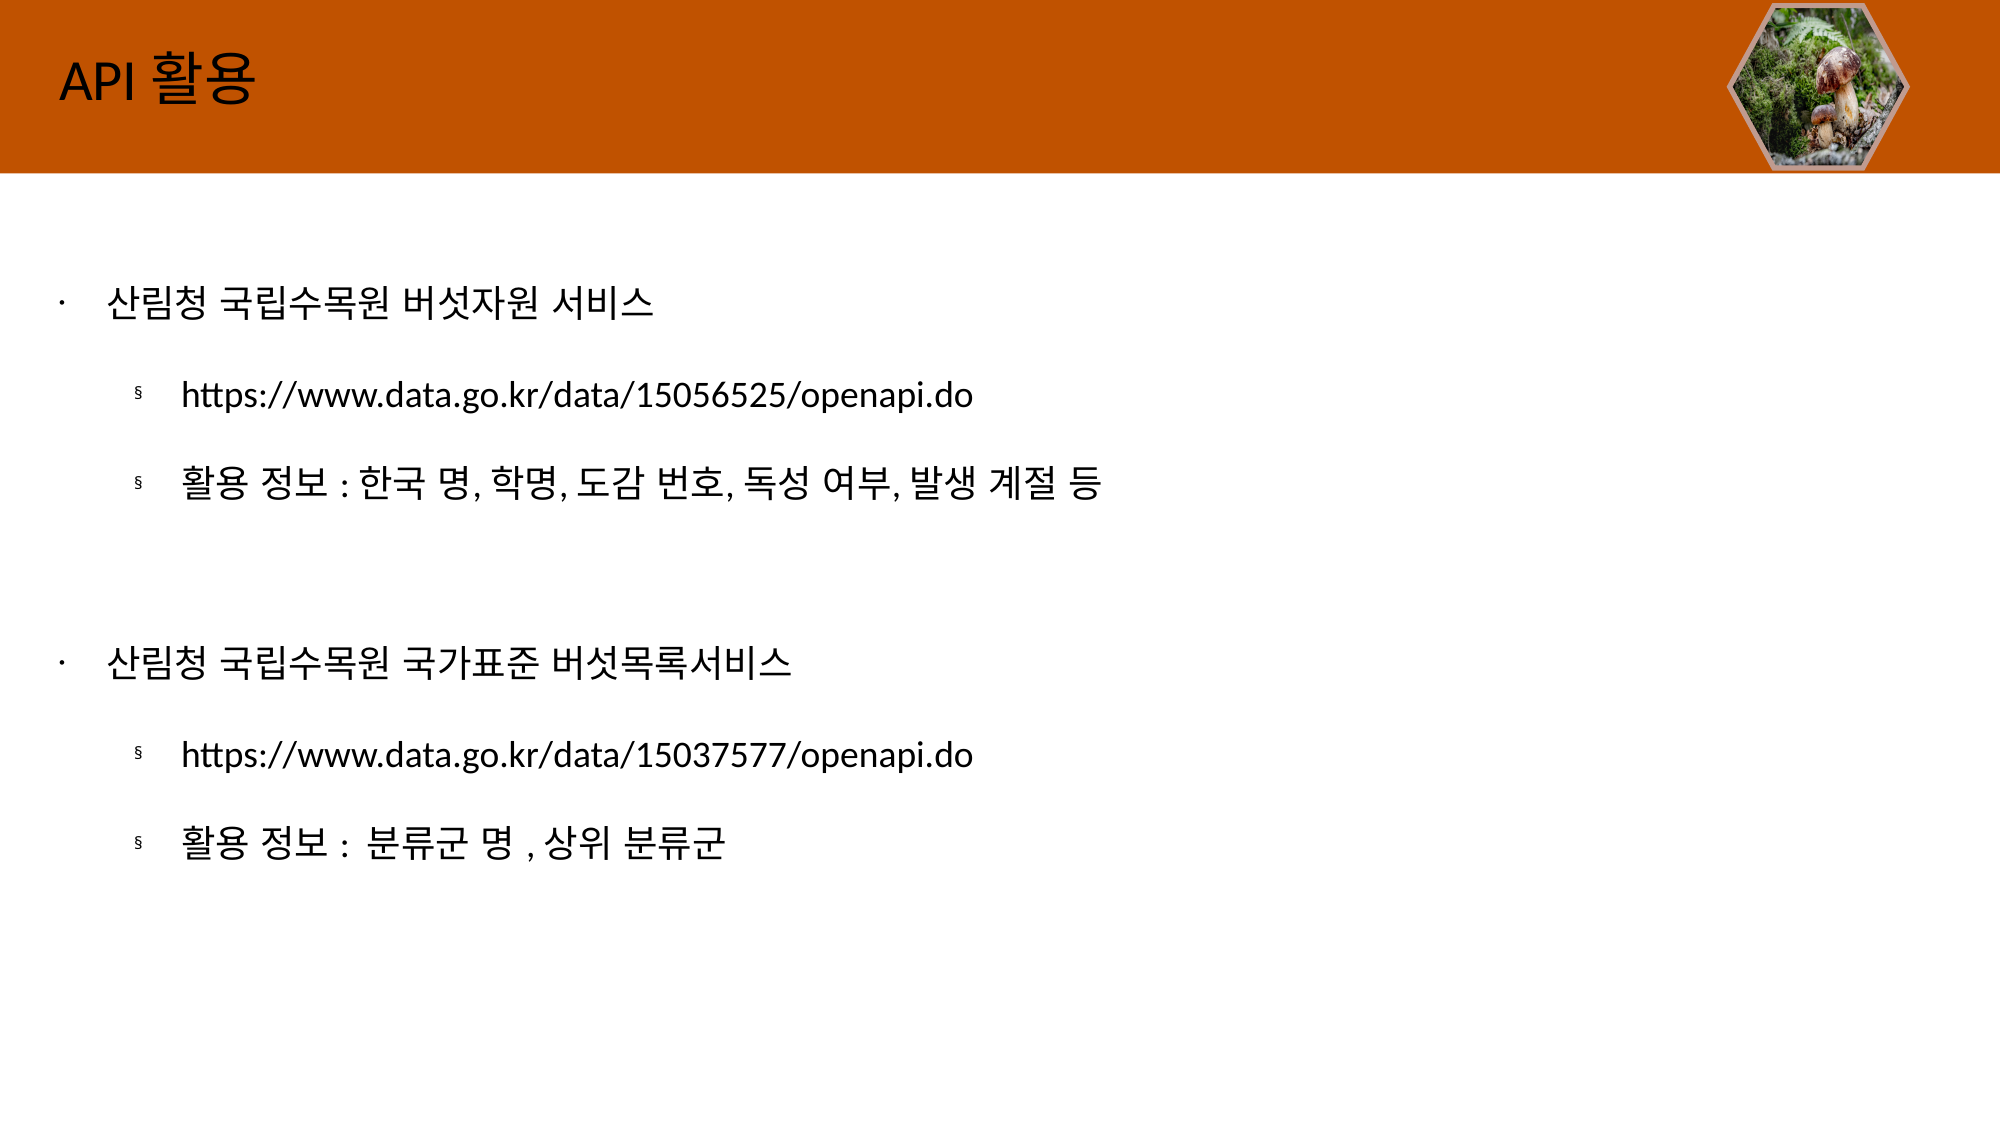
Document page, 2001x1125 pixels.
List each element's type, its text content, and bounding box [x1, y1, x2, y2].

text_box [0, 0, 2000, 174]
text_box API 활용 [44, 35, 1063, 121]
text_box 산림청 국립수목원 버섯자원 서비스 https://www.data.go.kr/data/15056525/openapi.do 활용 정보 : 한국 명, 학명, 도감 번호, 독성 여부, 발생 계절 등 산림청 국립수목원 국가표준 버섯목록서비스 https://www.data.go.kr/data/15037577/openapi.do 활용 정보 : 분류군 명 , 상위 분류군 [44, 227, 1262, 1053]
